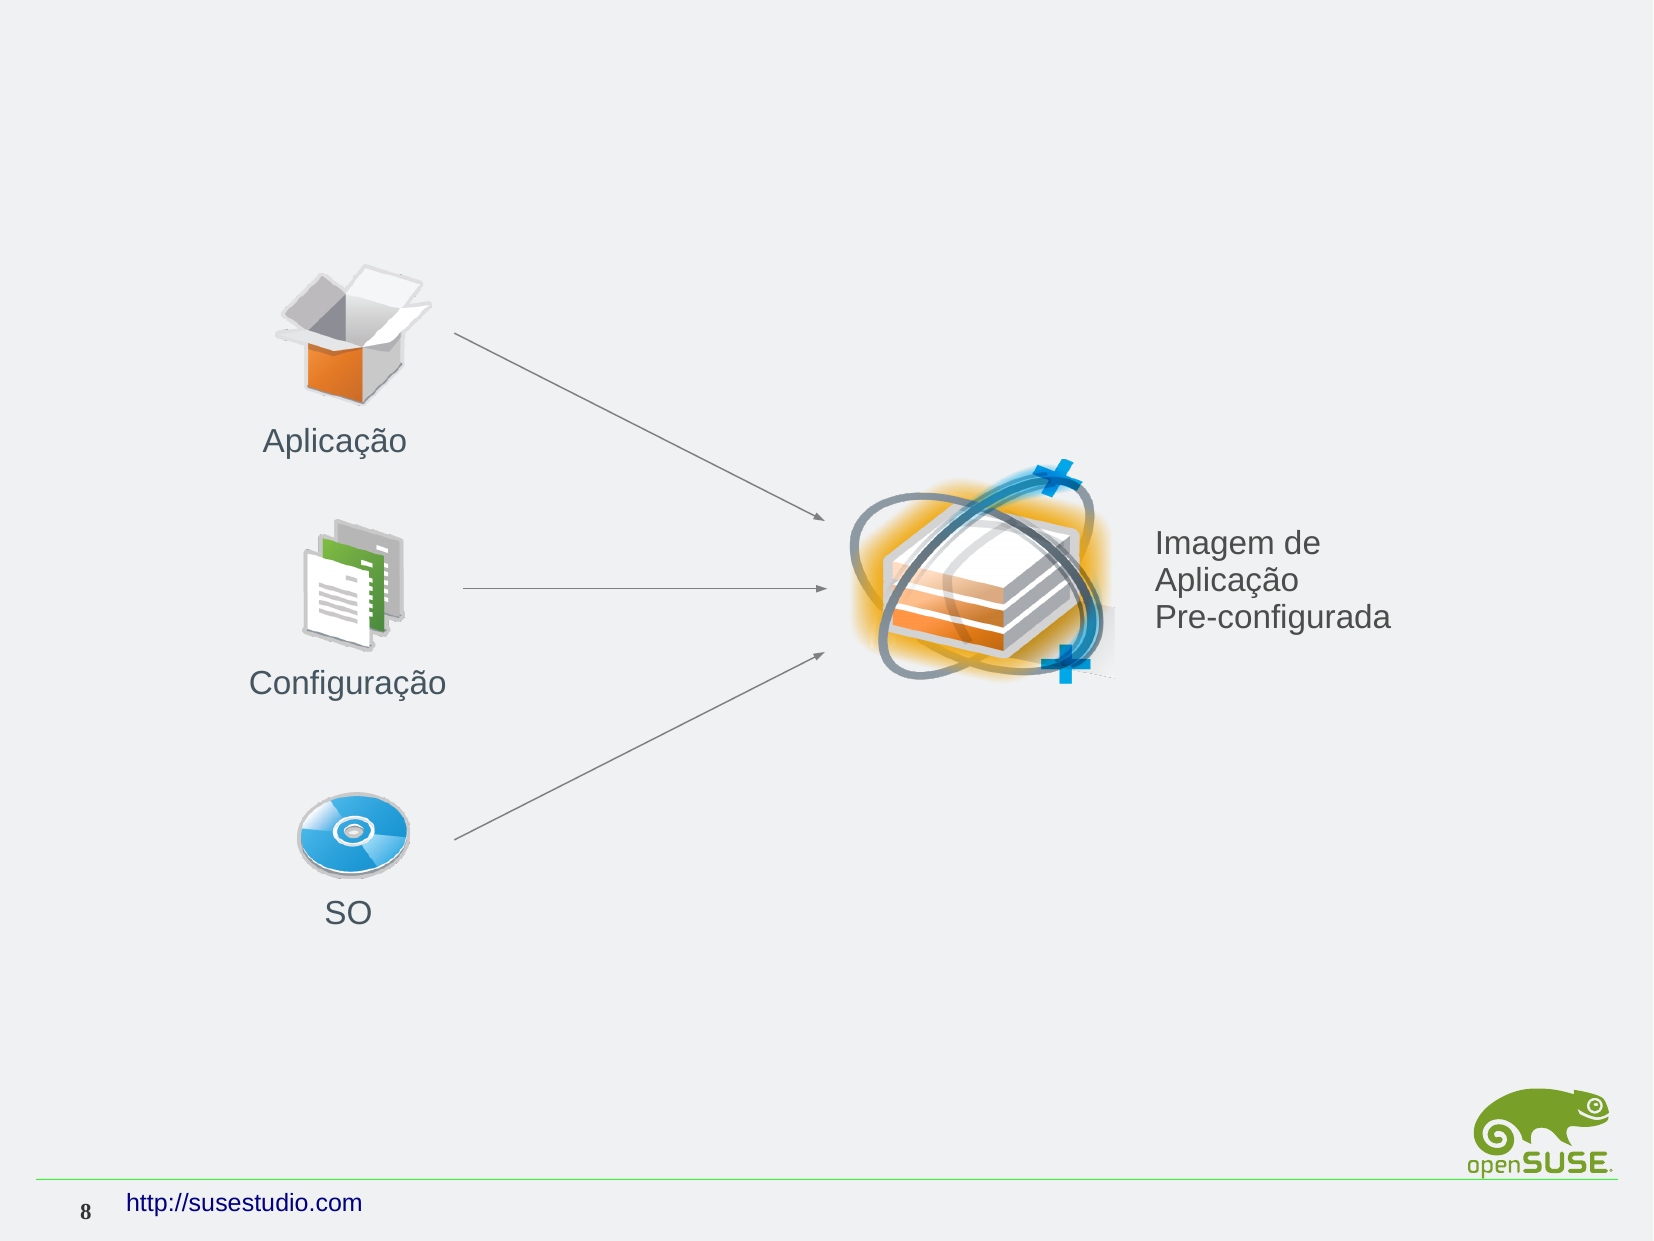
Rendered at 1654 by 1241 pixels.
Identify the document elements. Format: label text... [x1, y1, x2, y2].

text_box Aplicação [247, 415, 504, 504]
text_box Imagem de Aplicação Pre-configurada [1140, 517, 1420, 681]
picture [0, 0, 1654, 1241]
text_box SO [309, 887, 544, 976]
text_box Configuração [234, 657, 508, 746]
text_box http://susestudio.com [111, 1181, 686, 1225]
